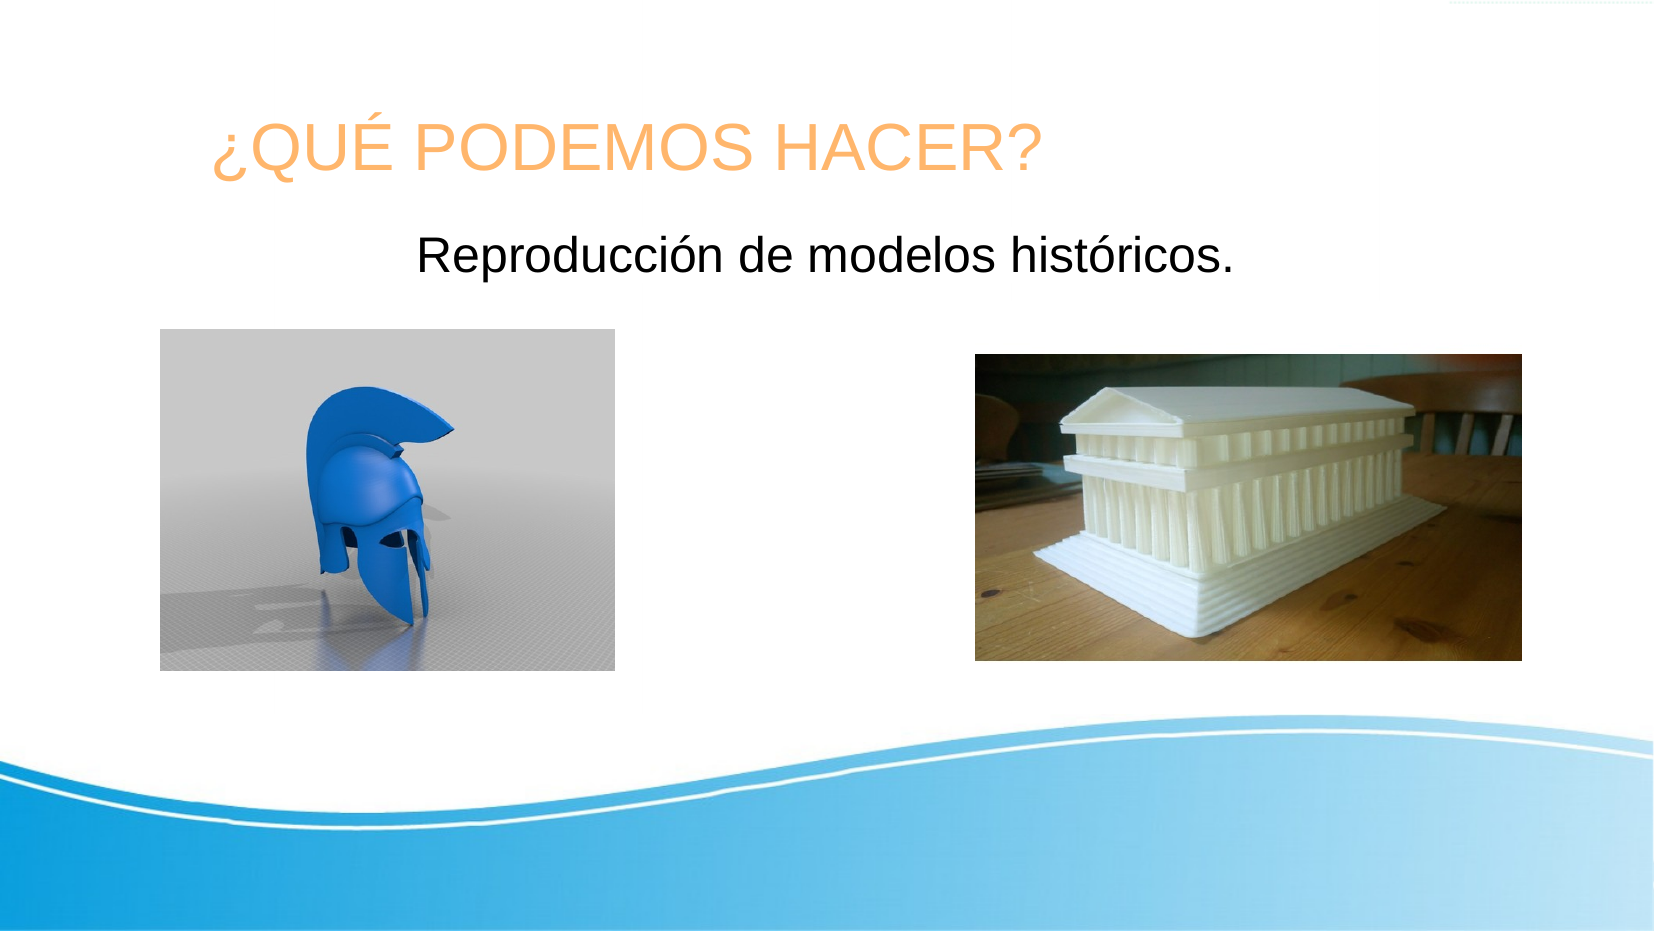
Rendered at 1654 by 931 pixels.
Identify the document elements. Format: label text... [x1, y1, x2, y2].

text_box ¿QUÉ PODEMOS HACER? [195, 102, 1485, 193]
picture [0, 0, 1654, 931]
subtitle Reproducción de modelos históricos. [84, 172, 1533, 395]
